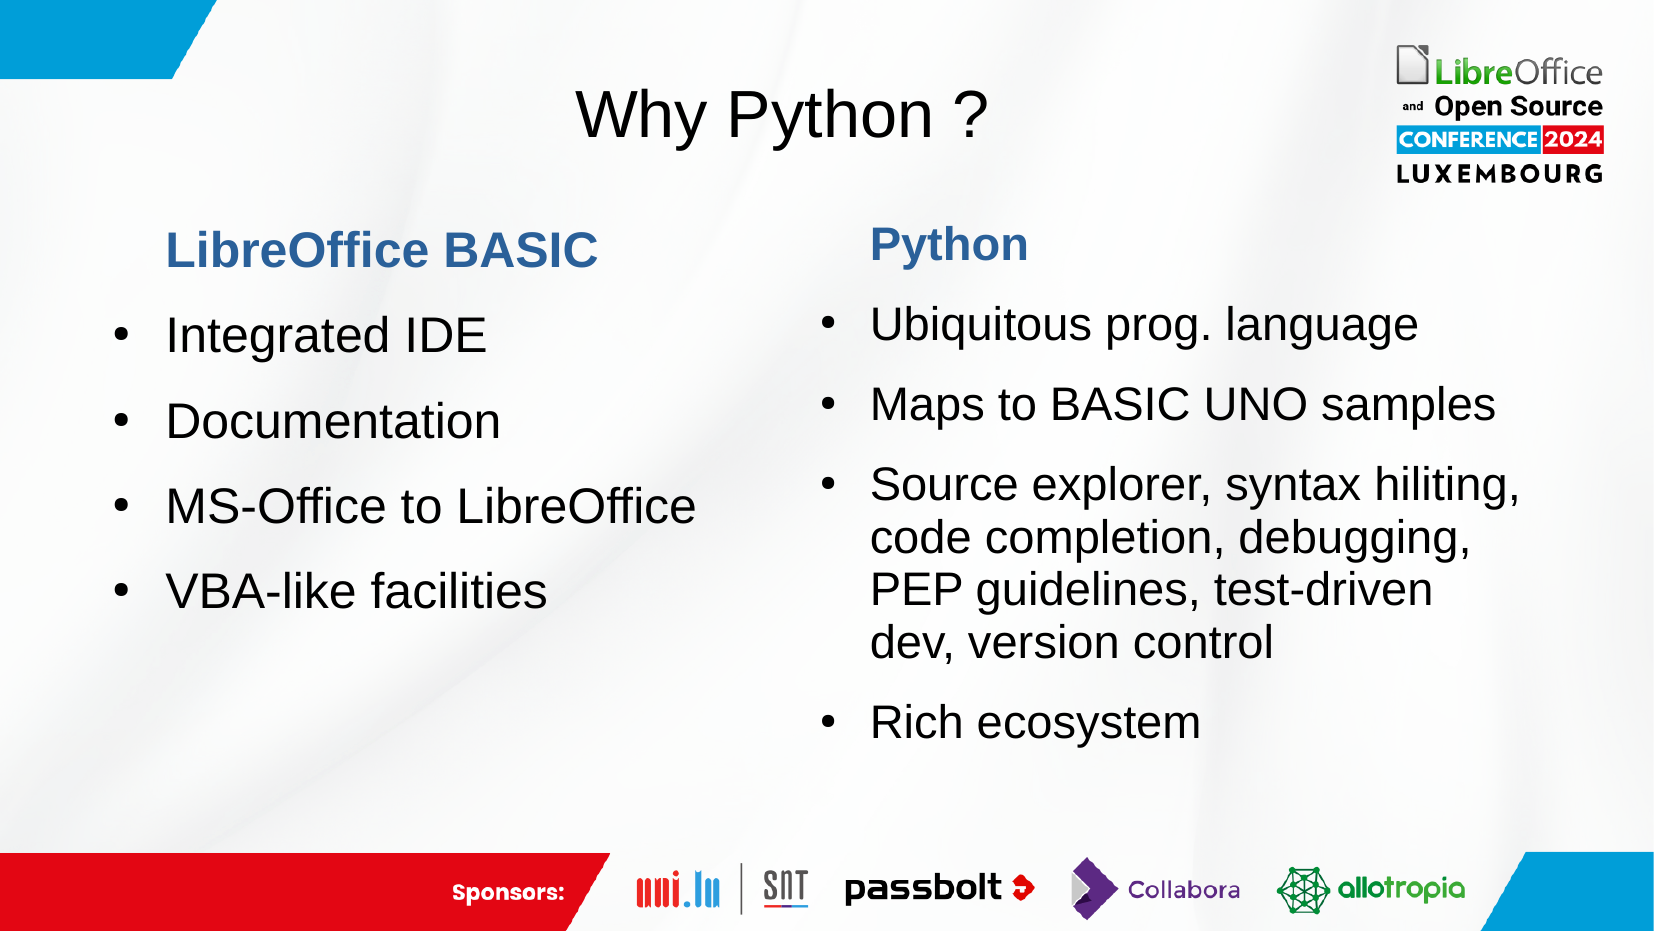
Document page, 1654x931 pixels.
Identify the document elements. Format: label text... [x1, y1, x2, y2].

list LibreOffice BASIC Integrated IDE Documentation MS-Office to LibreOffice VBA-like facilities [94, 222, 821, 762]
title Why Python ? [206, 37, 1359, 193]
picture [0, 0, 1654, 931]
list Python Ubiquitous prog. language Maps to BASIC UNO samples Source explorer, syntax hiliting, code completion, debugging, PEP guidelines, test-driven dev, version control Rich ecosystem [803, 217, 1530, 758]
